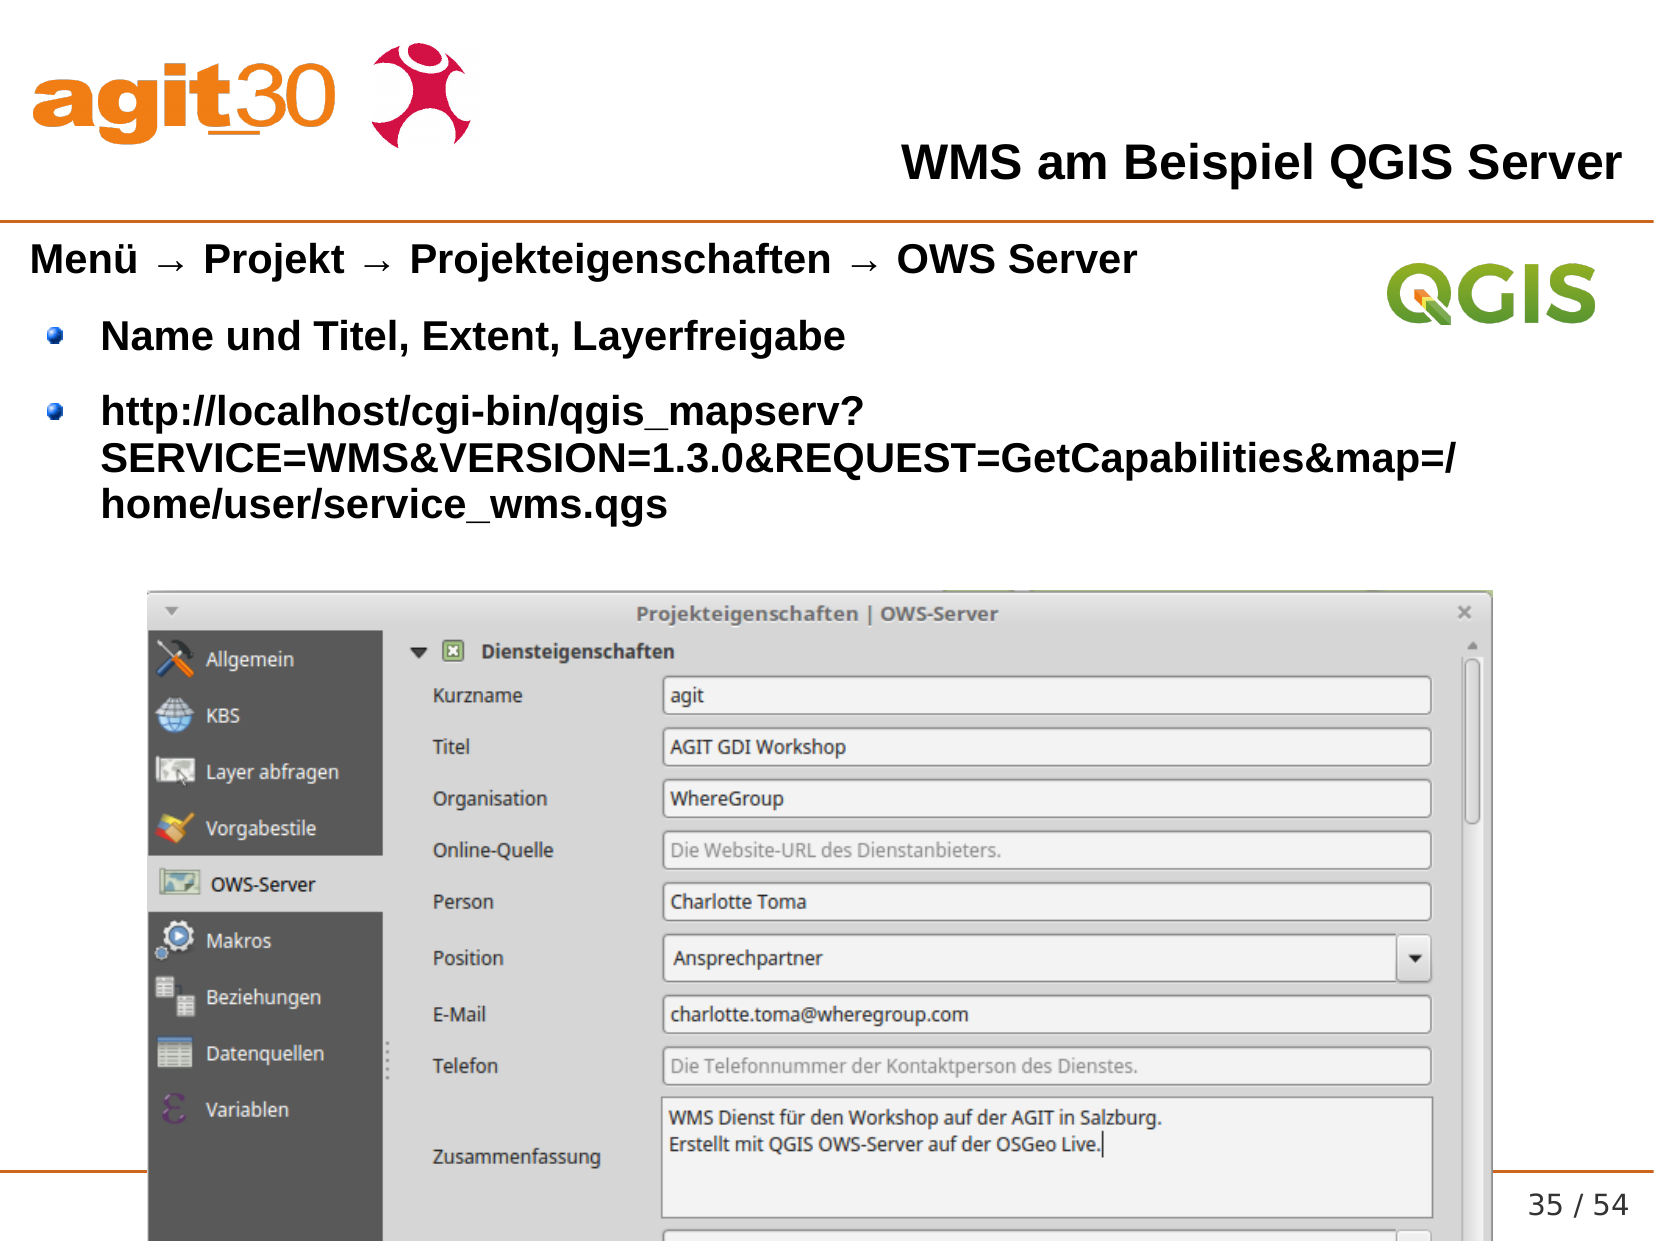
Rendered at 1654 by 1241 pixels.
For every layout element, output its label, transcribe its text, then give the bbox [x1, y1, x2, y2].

title WMS am Beispiel QGIS Server [135, 88, 1625, 237]
picture [147, 590, 1493, 1241]
picture [29, 58, 340, 148]
picture [1387, 263, 1595, 325]
list Menü → Projekt → Projekteigenschaften → OWS Server Name und Titel, Extent, Layerfreigabe http://localhost/cgi-bin/qgis_mapserv?SERVICE=WMS&VERSION=1.3.0&REQUEST=GetCapabilities&map=/home/user/service_wms.qgs [29, 236, 1565, 1173]
